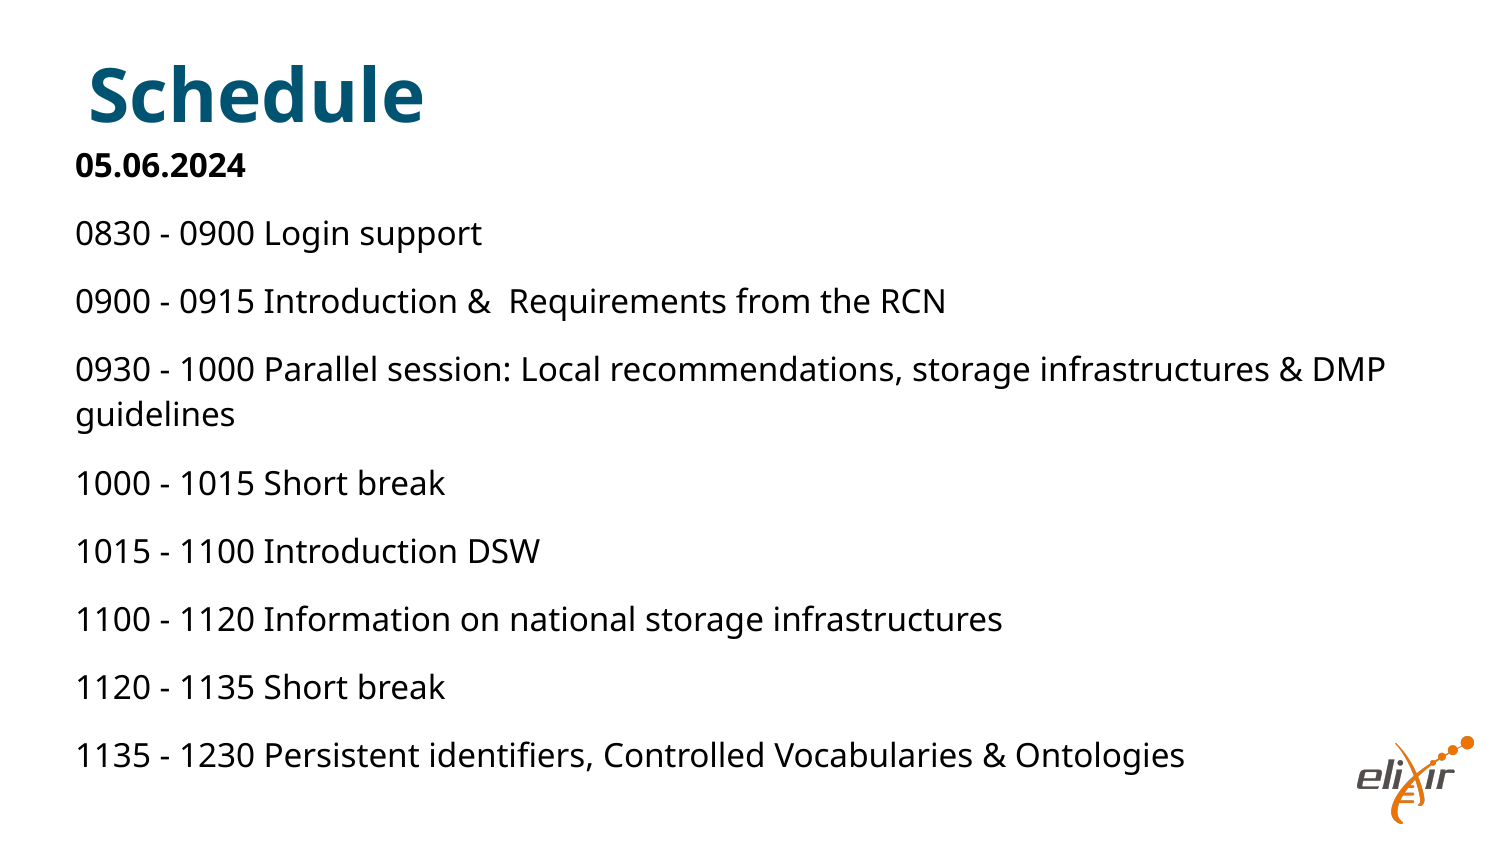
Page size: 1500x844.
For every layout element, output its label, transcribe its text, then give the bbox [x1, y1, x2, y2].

text_box 05.06.2024 0830 - 0900 Login support 0900 - 0915 Introduction & Requirements from the RCN 0930 - 1000 Parallel session: Local recommendations, storage infrastructures & DMP guidelines 1000 - 1015 Short break 1015 - 1100 Introduction DSW 1100 - 1120 Information on national storage infrastructures 1120 - 1135 Short break 1135 - 1230 Persistent identifiers, Controlled Vocabularies & Ontologies [74, 141, 1425, 780]
text_box Schedule [88, 47, 1426, 127]
picture [1357, 736, 1474, 824]
